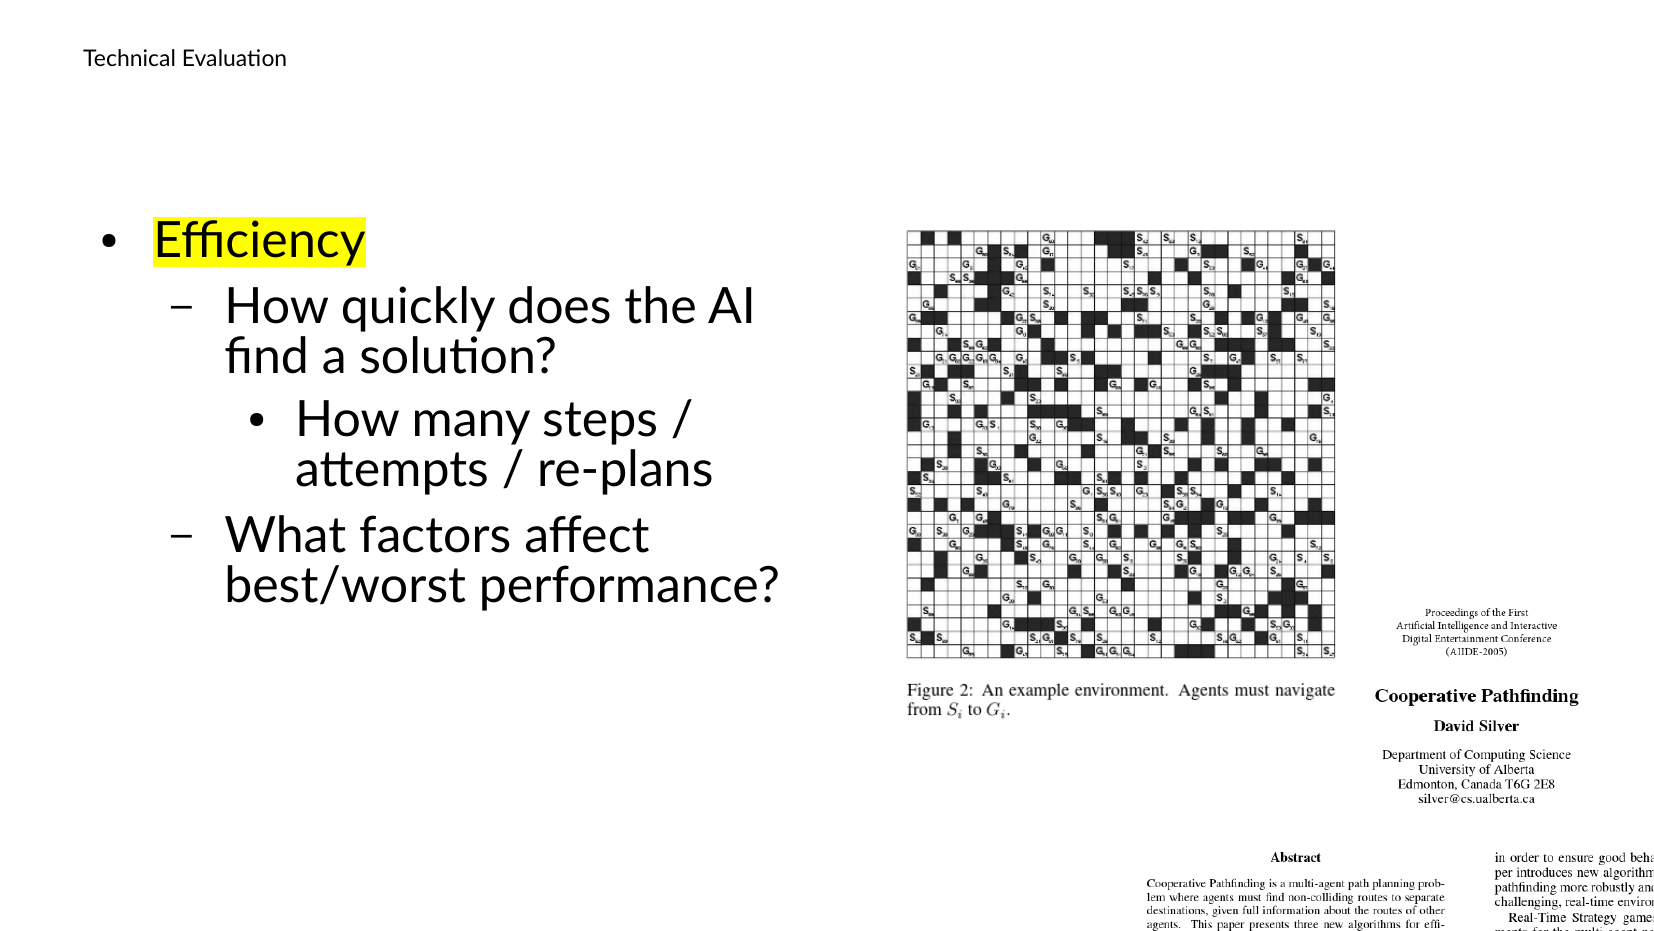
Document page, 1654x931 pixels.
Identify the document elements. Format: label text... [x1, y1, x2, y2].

list Efficiency How quickly does the AI find a solution? How many steps / attempts / re-plans What factors affect best/worst performance? [82, 217, 809, 839]
picture [897, 224, 1654, 931]
title Technical Evaluation [83, 0, 1571, 119]
